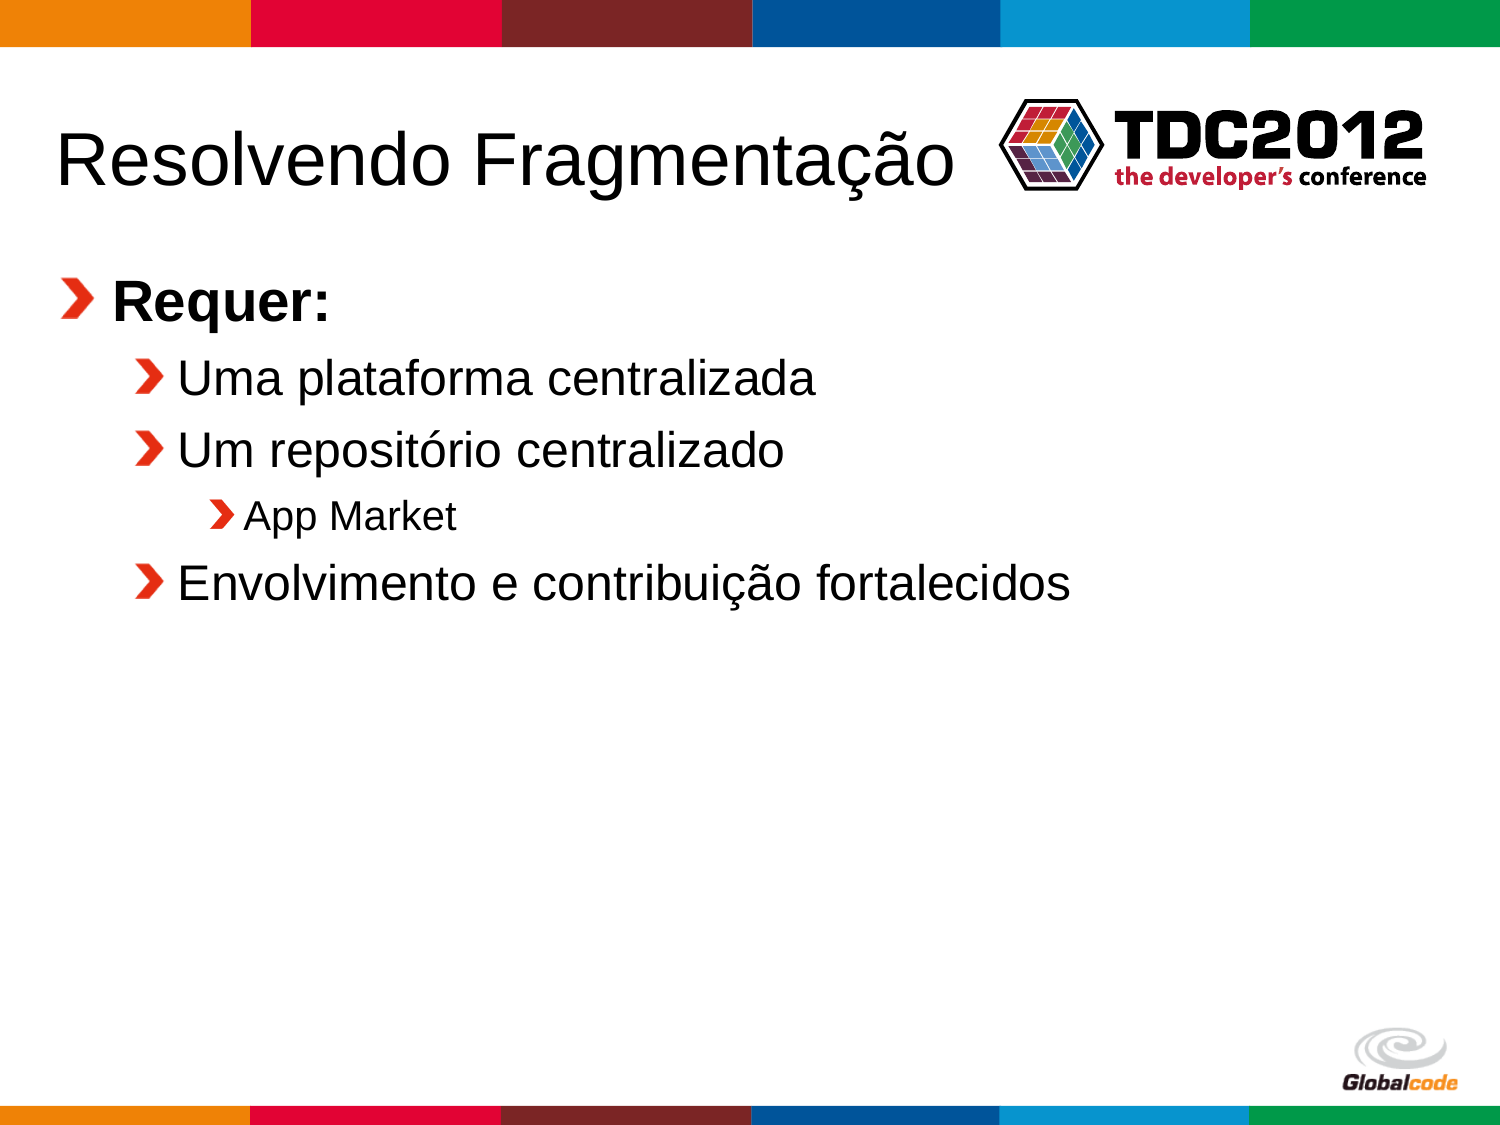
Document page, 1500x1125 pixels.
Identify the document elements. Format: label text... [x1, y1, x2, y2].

list Requer: Uma plataforma centralizada Um repositório centralizado App Market Envolvimento e contribuição fortalecidos [41, 255, 1459, 998]
picture [1340, 999, 1459, 1105]
title Resolvendo Fragmentação [41, 57, 975, 254]
